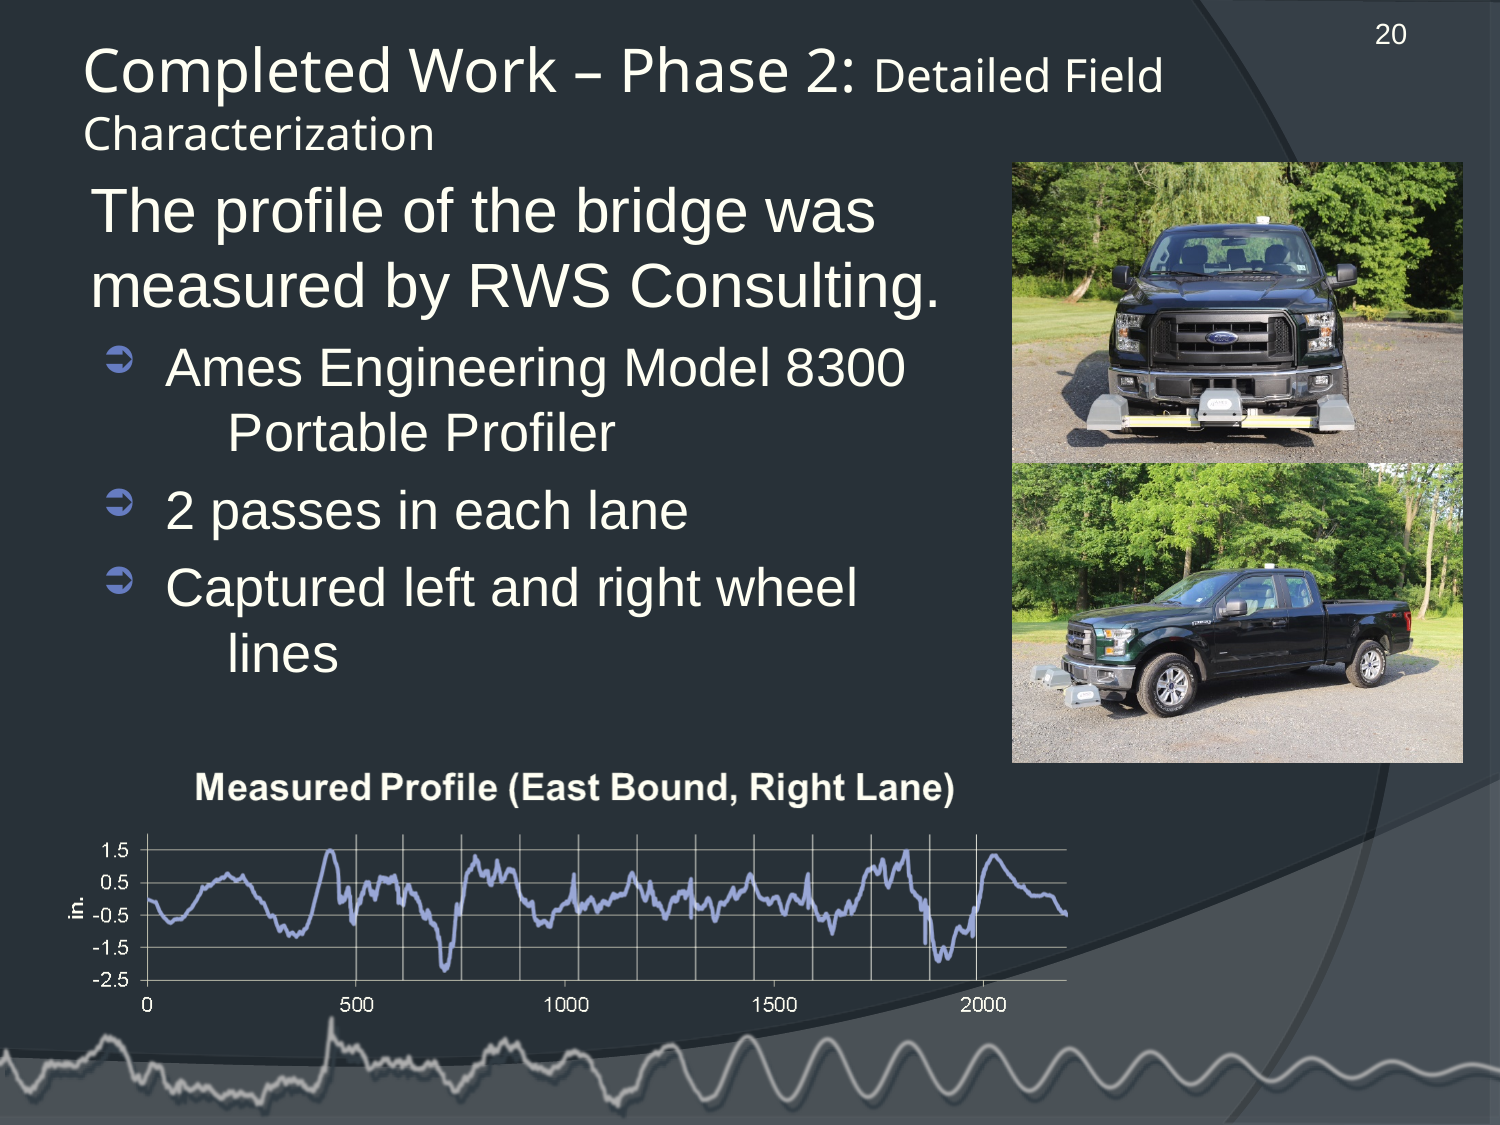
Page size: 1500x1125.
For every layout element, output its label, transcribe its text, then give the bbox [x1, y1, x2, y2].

picture [0, 162, 1500, 1125]
title Completed Work – Phase 2: Detailed Field Characterization [75, 24, 1426, 125]
text_box <number> [1374, 0, 1500, 60]
list The profile of the bridge was measured by RWS Consulting. Ames Engineering Model 8300 Portable Profiler 2 passes in each lane Captured left and right wheel lines [75, 162, 1000, 749]
